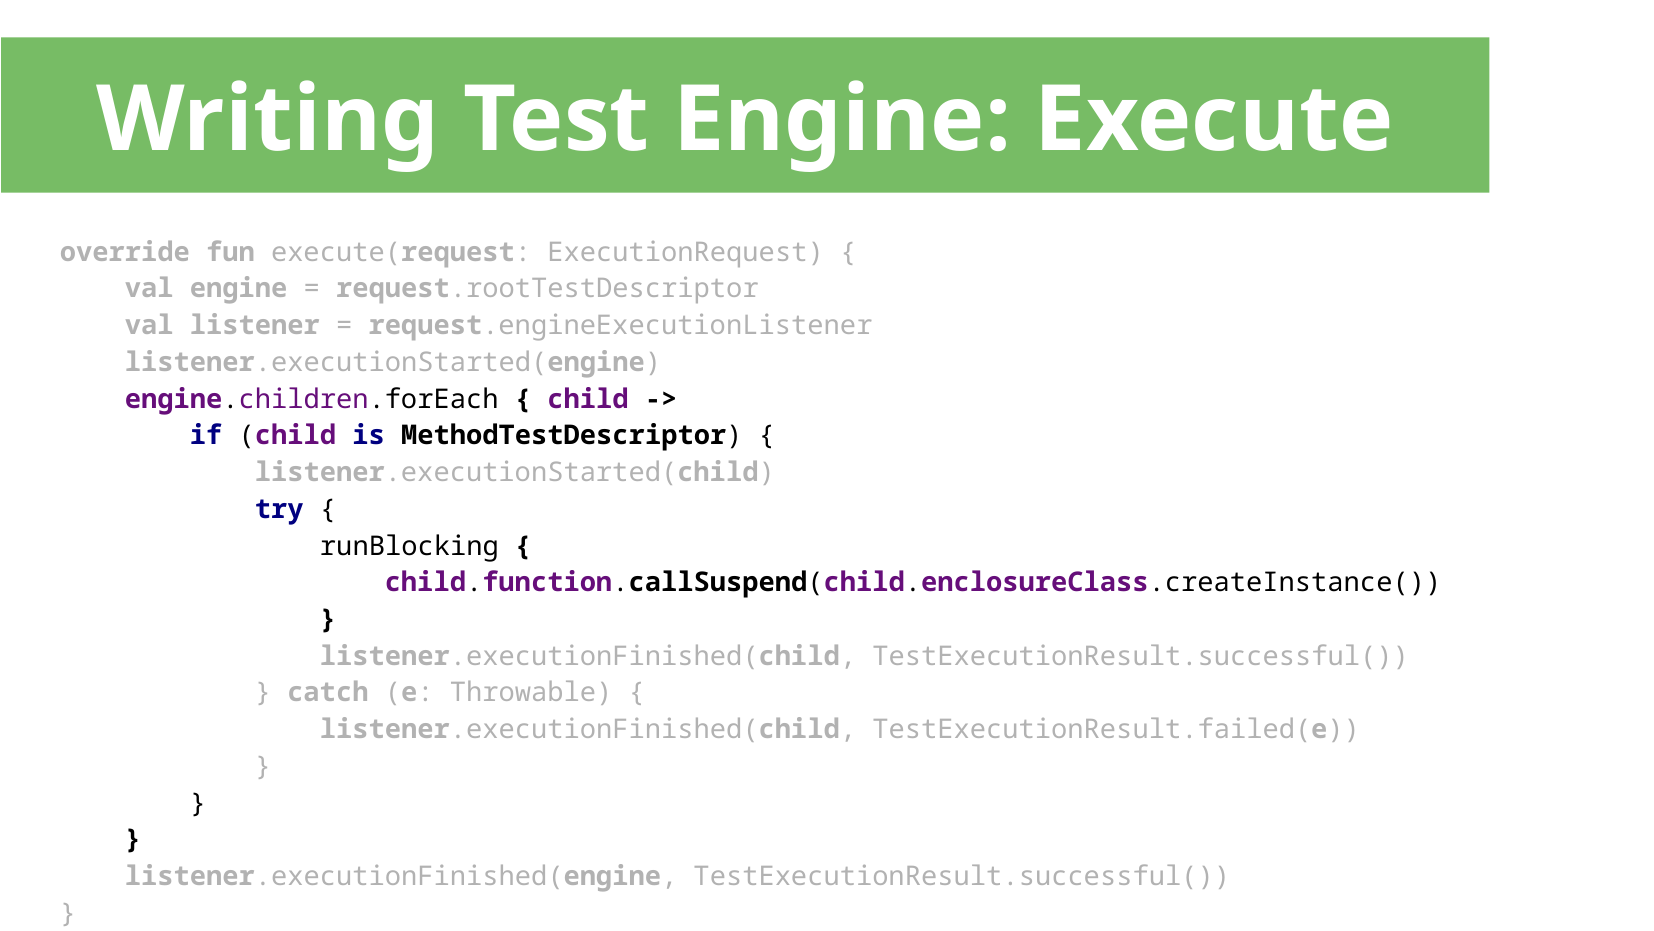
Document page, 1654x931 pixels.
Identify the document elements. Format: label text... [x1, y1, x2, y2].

title Writing Test Engine: Execute [1, 37, 1490, 193]
text_box override fun execute(request: ExecutionRequest) { val engine = request.rootTestDescriptor val listener = request.engineExecutionListener listener.executionStarted(engine) engine.children.forEach { child -> if (child is MethodTestDescriptor) { listener.executionStarted(child) try { runBlocking { child.function.callSuspend(child.enclosureClass.createInstance()) } listener.executionFinished(child, TestExecutionResult.successful()) } catch (e: Throwable) { listener.executionFinished(child, TestExecutionResult.failed(e)) } } } listener.executionFinished(engine, TestExecutionResult.successful()) } [45, 225, 1473, 859]
